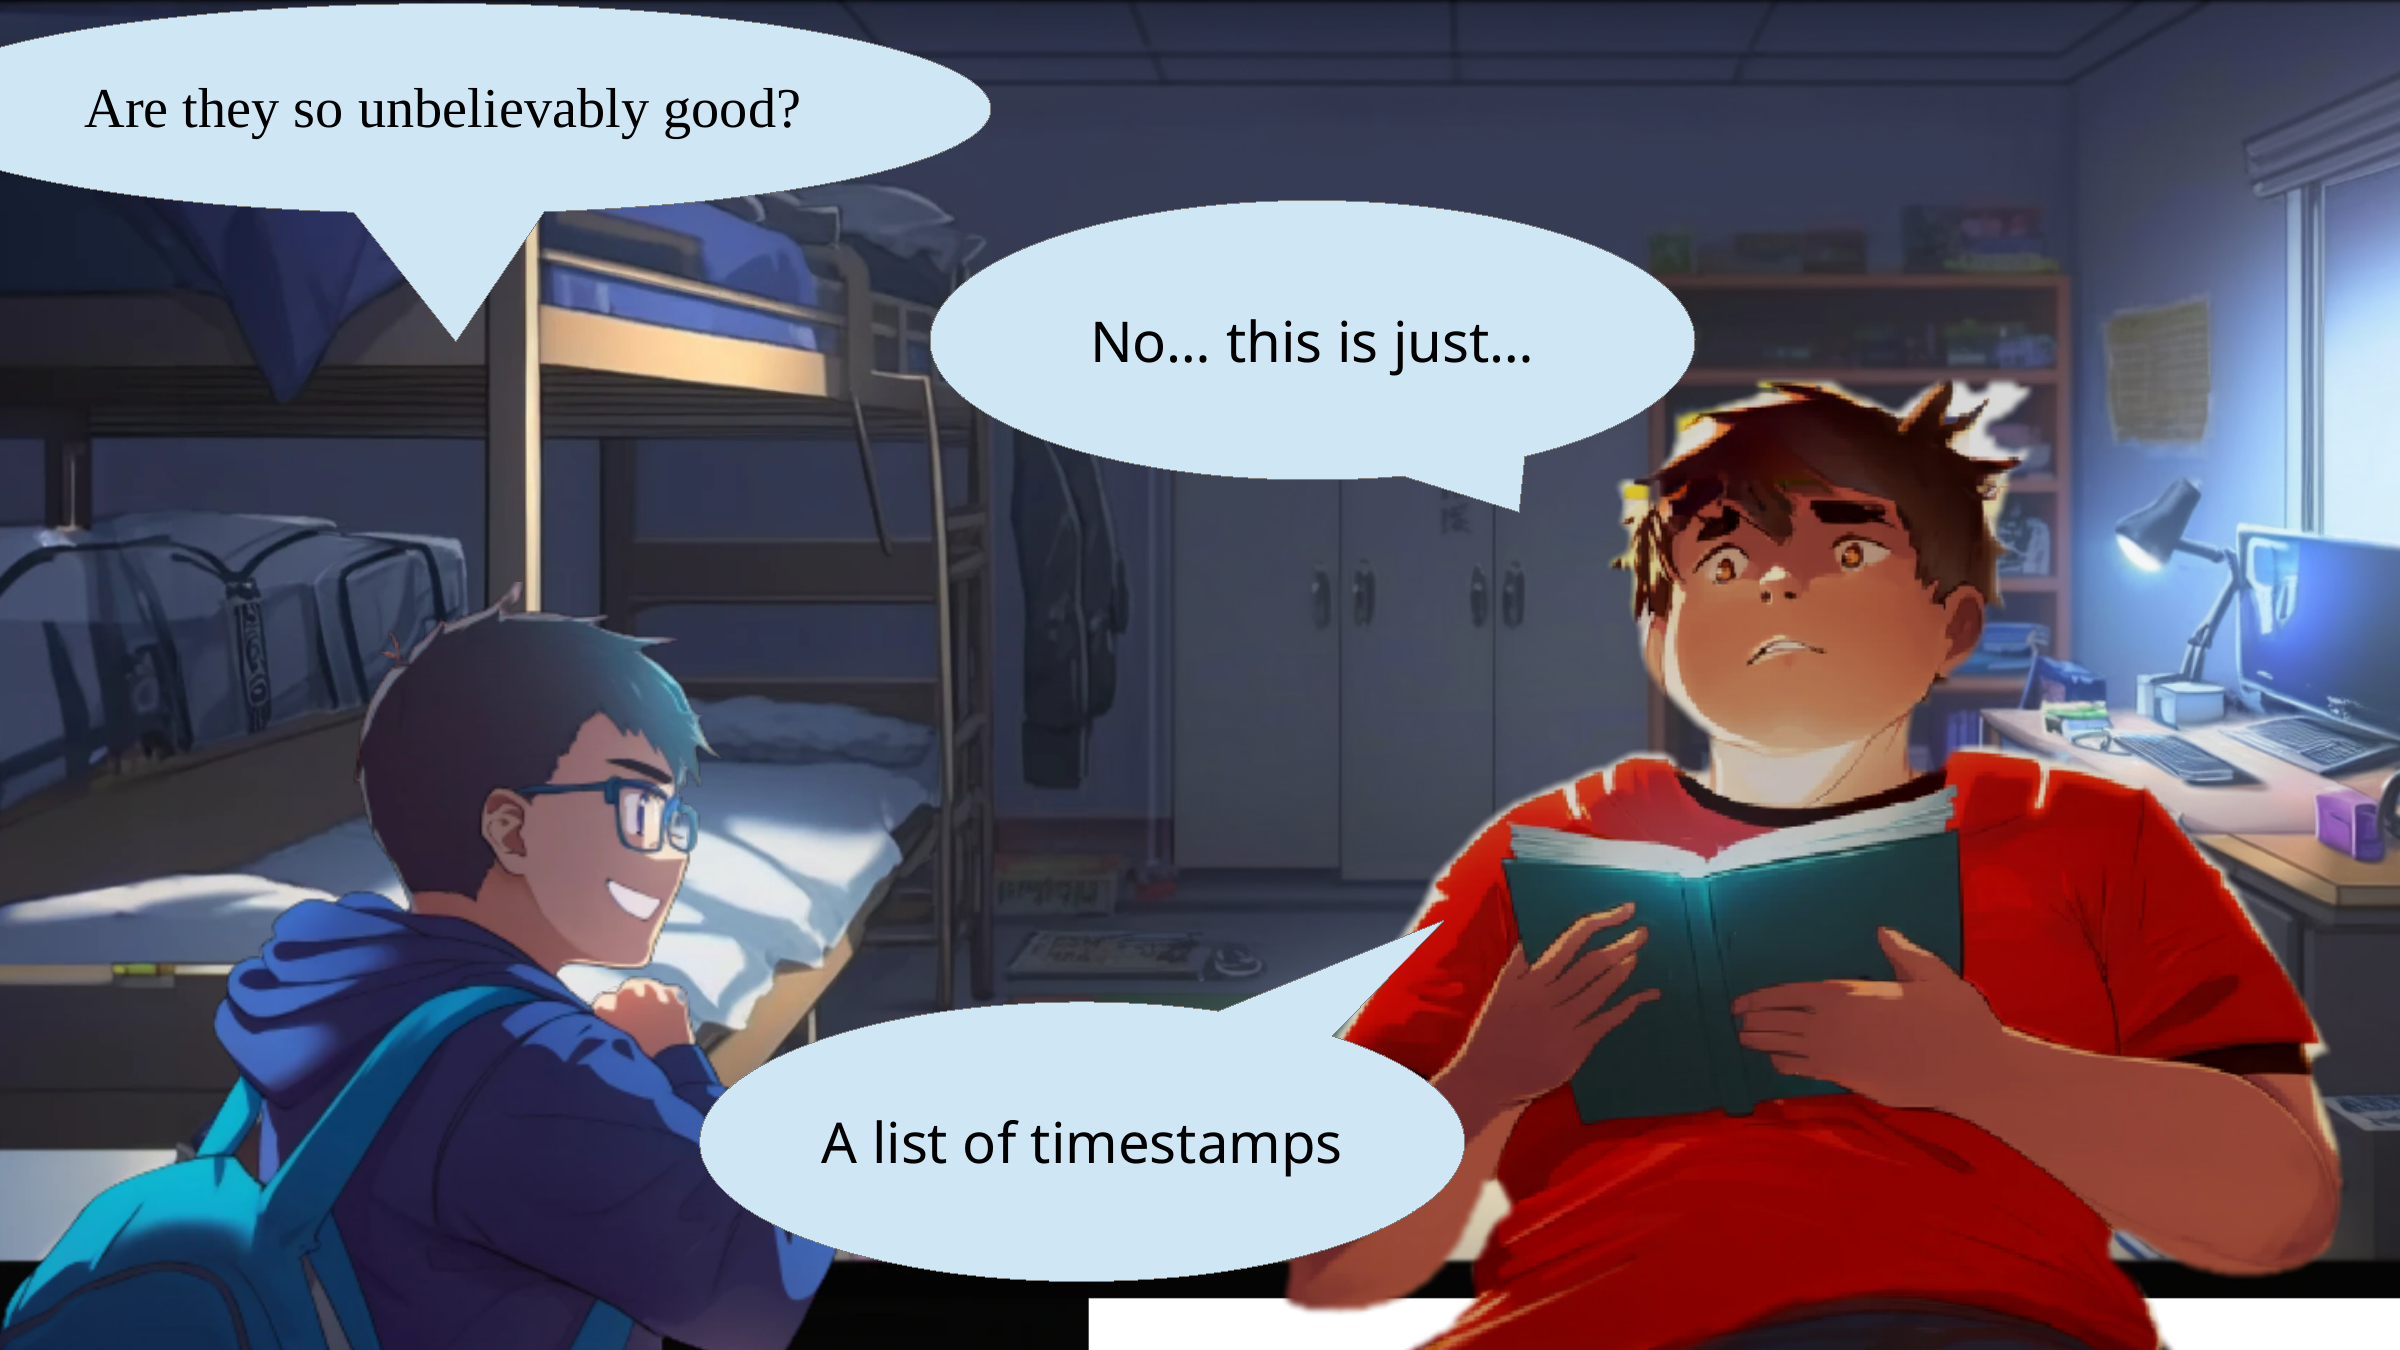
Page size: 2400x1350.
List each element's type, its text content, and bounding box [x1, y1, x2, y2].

text_box Are they so unbelievably good? [0, 3, 991, 342]
picture [0, 0, 2400, 1350]
text_box No… this is just… [930, 200, 1696, 406]
text_box A list of timestamps [699, 920, 1465, 1282]
